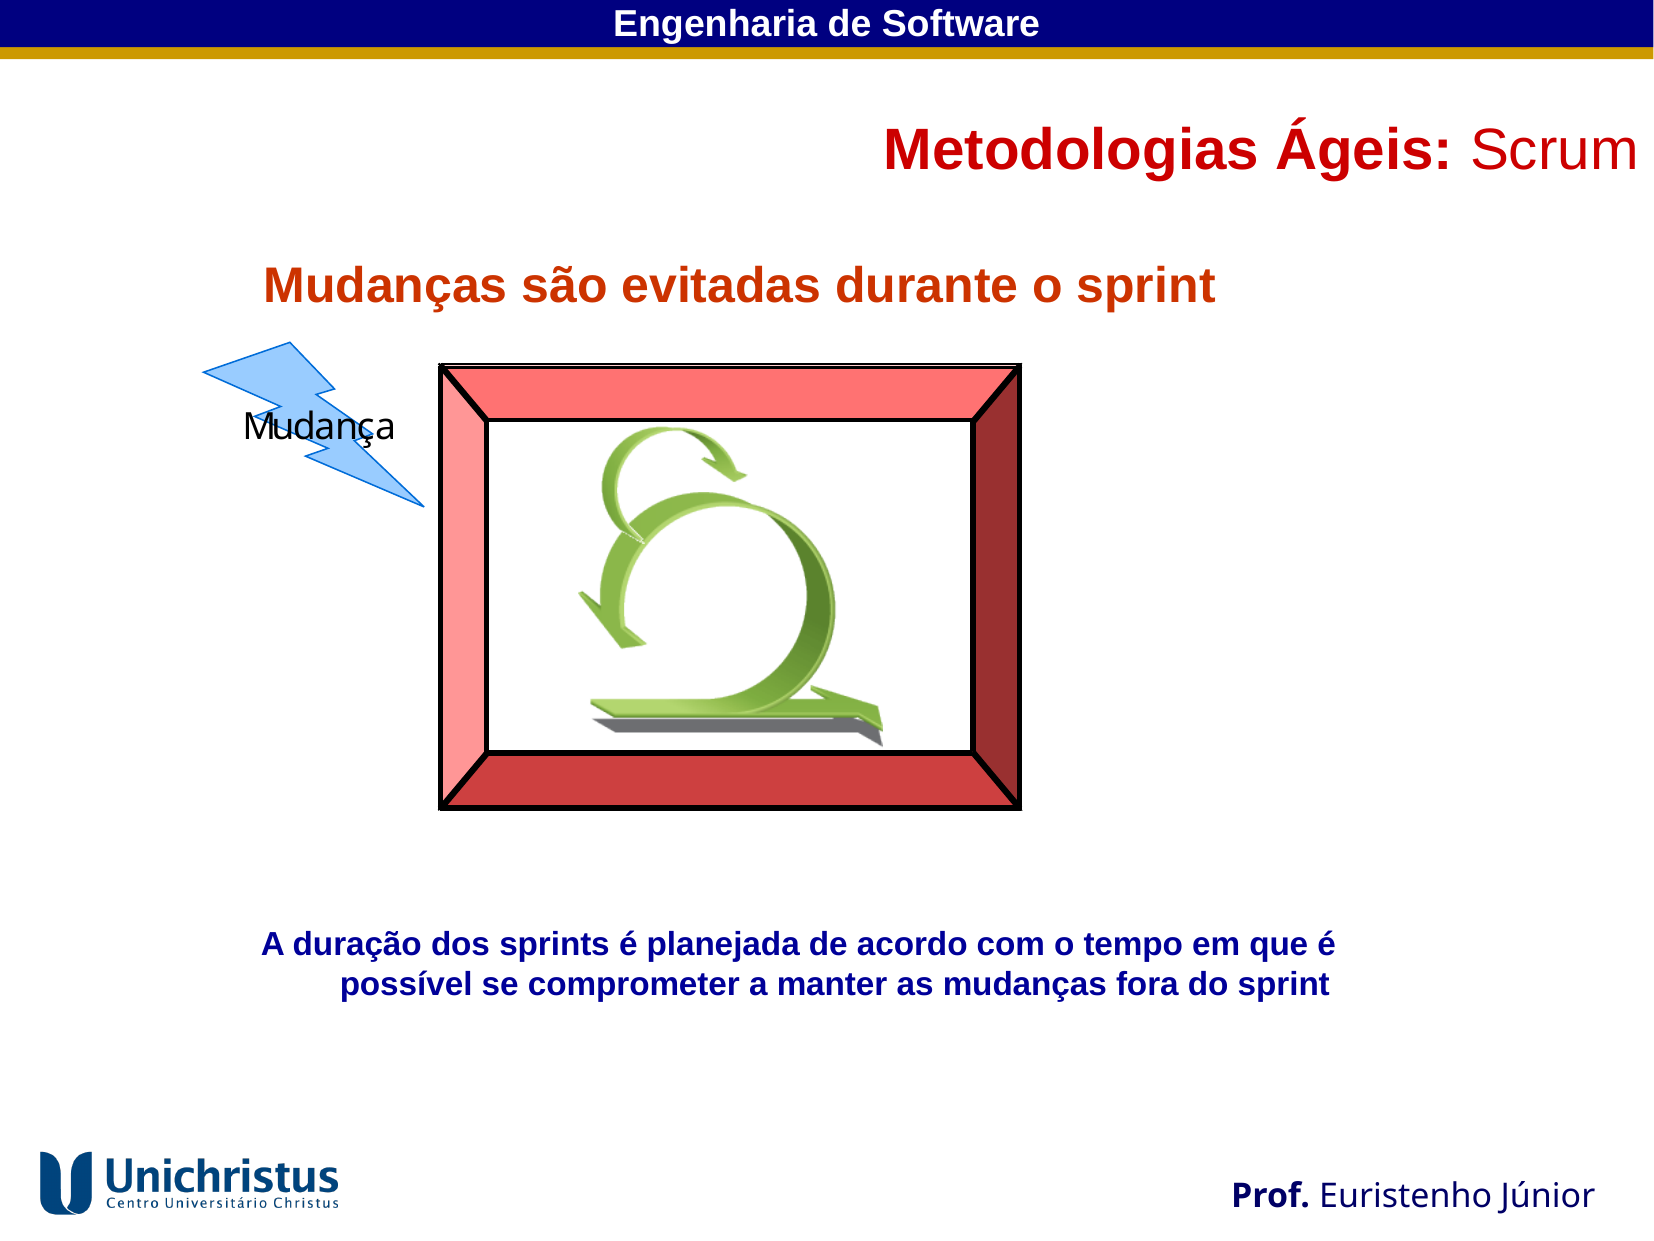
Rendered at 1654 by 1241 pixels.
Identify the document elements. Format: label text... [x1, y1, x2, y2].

picture [35, 1148, 343, 1217]
text_box [0, 48, 1654, 60]
picture [136, 188, 1524, 1084]
text_box Engenharia de Software [0, 0, 1654, 48]
text_box Prof. Euristenho Júnior [1216, 1163, 1654, 1224]
text_box Metodologias Ágeis: Scrum [869, 109, 1654, 189]
